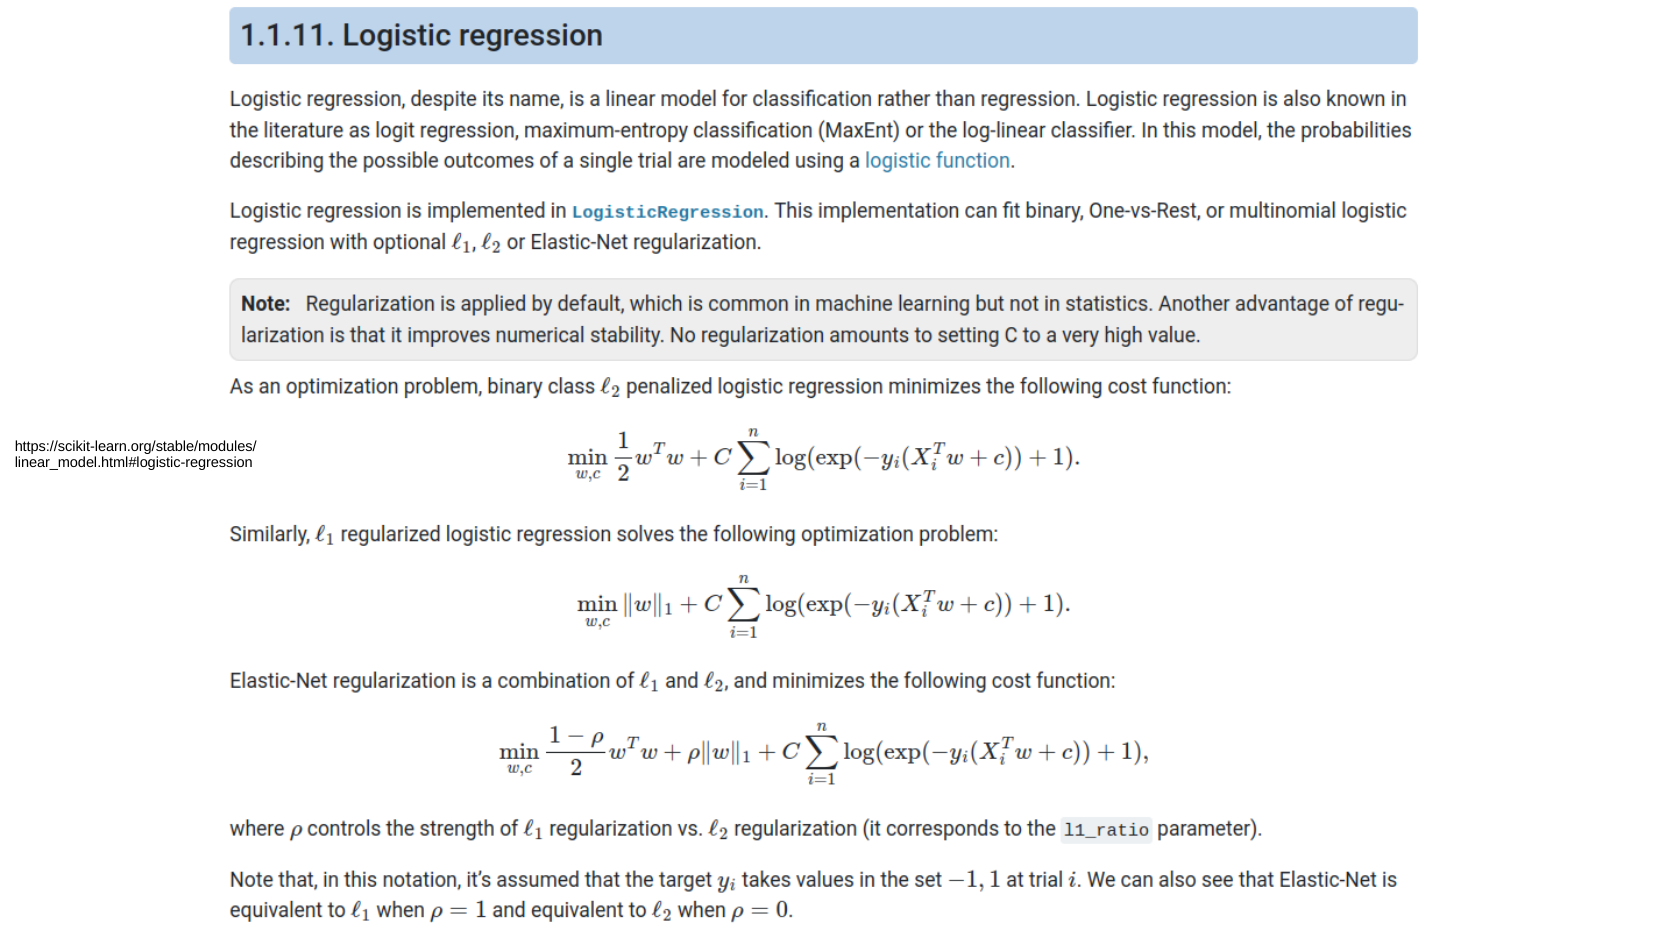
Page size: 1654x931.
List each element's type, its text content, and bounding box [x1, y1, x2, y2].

text_box https://scikit-learn.org/stable/modules/linear_model.html#logistic-regression [0, 430, 301, 488]
picture [219, 0, 1432, 930]
